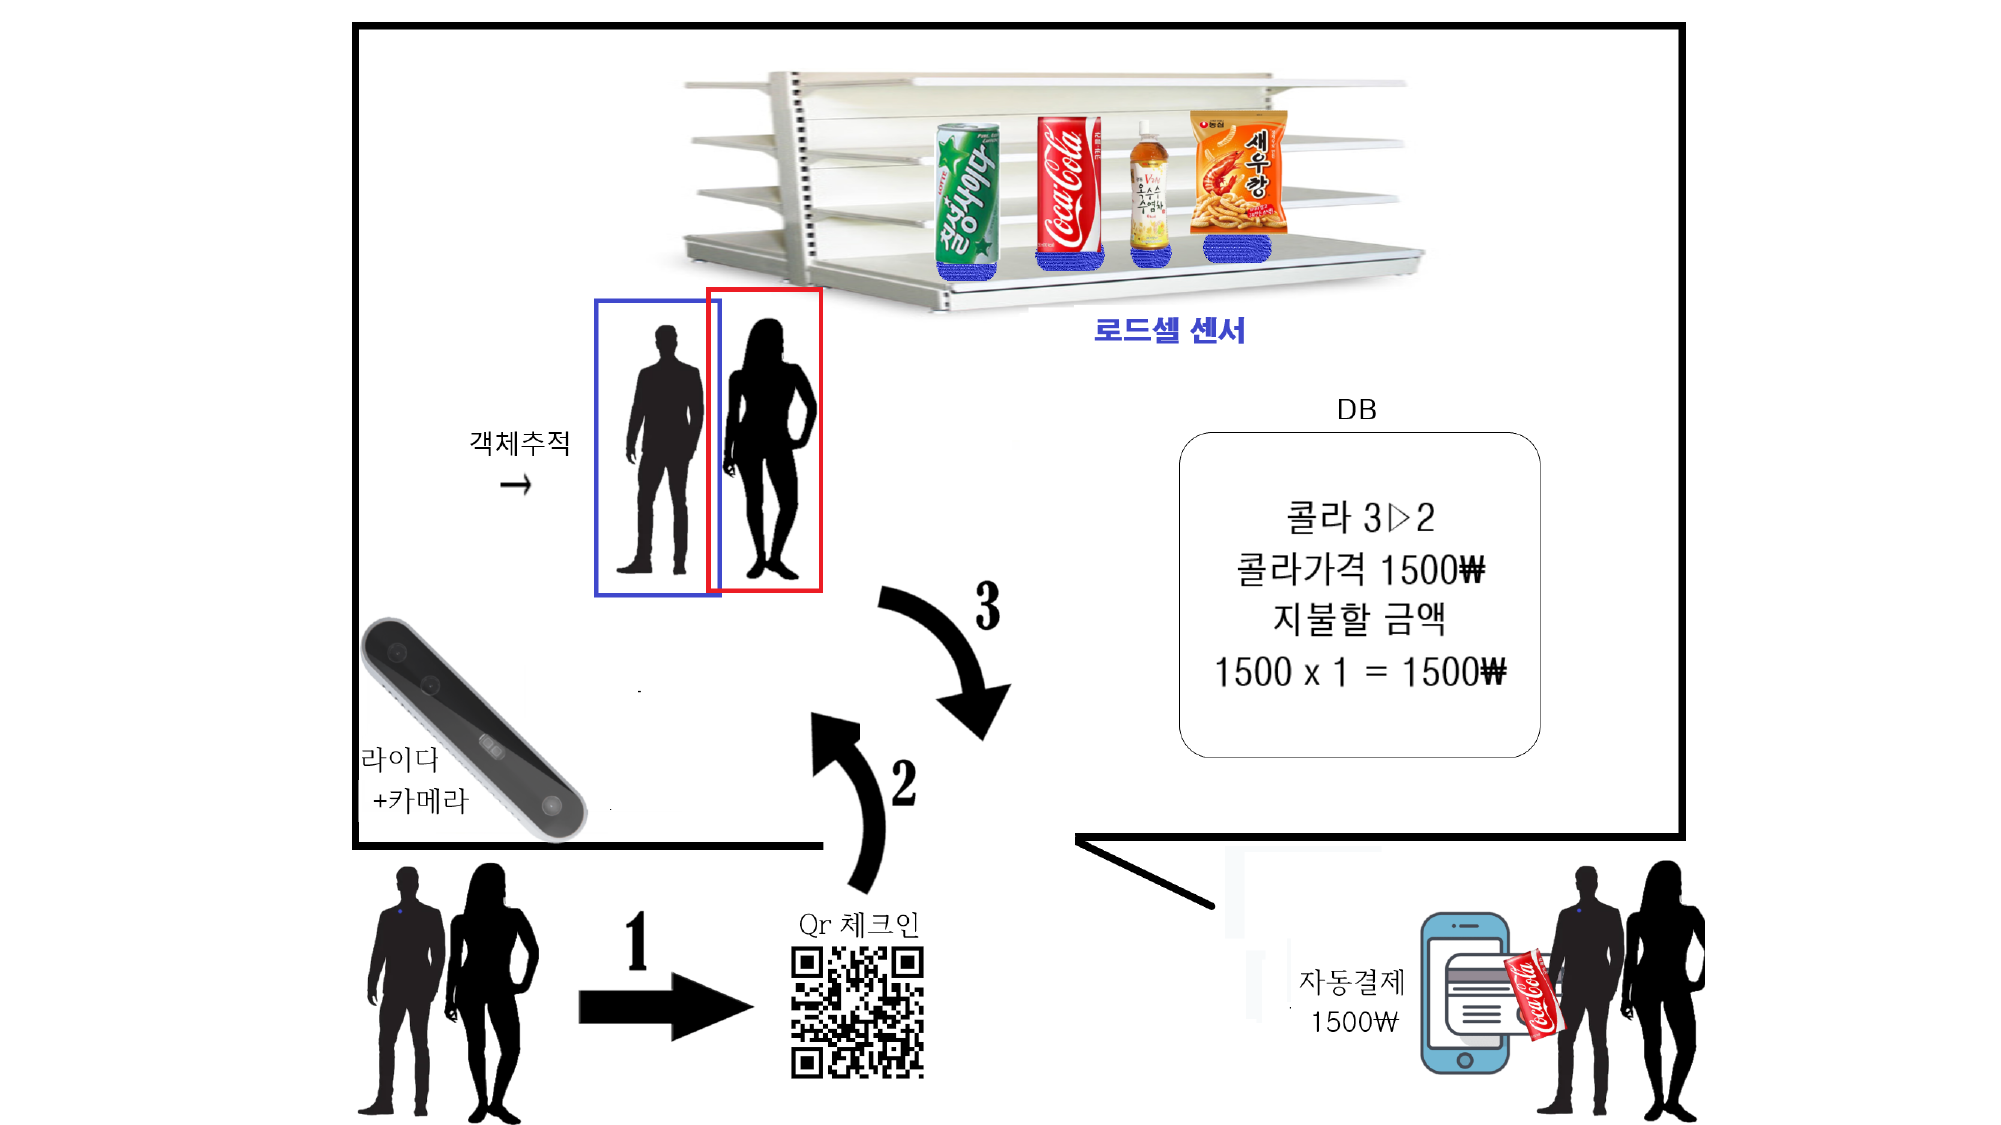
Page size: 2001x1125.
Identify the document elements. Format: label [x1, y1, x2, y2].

picture [332, 0, 1705, 1125]
